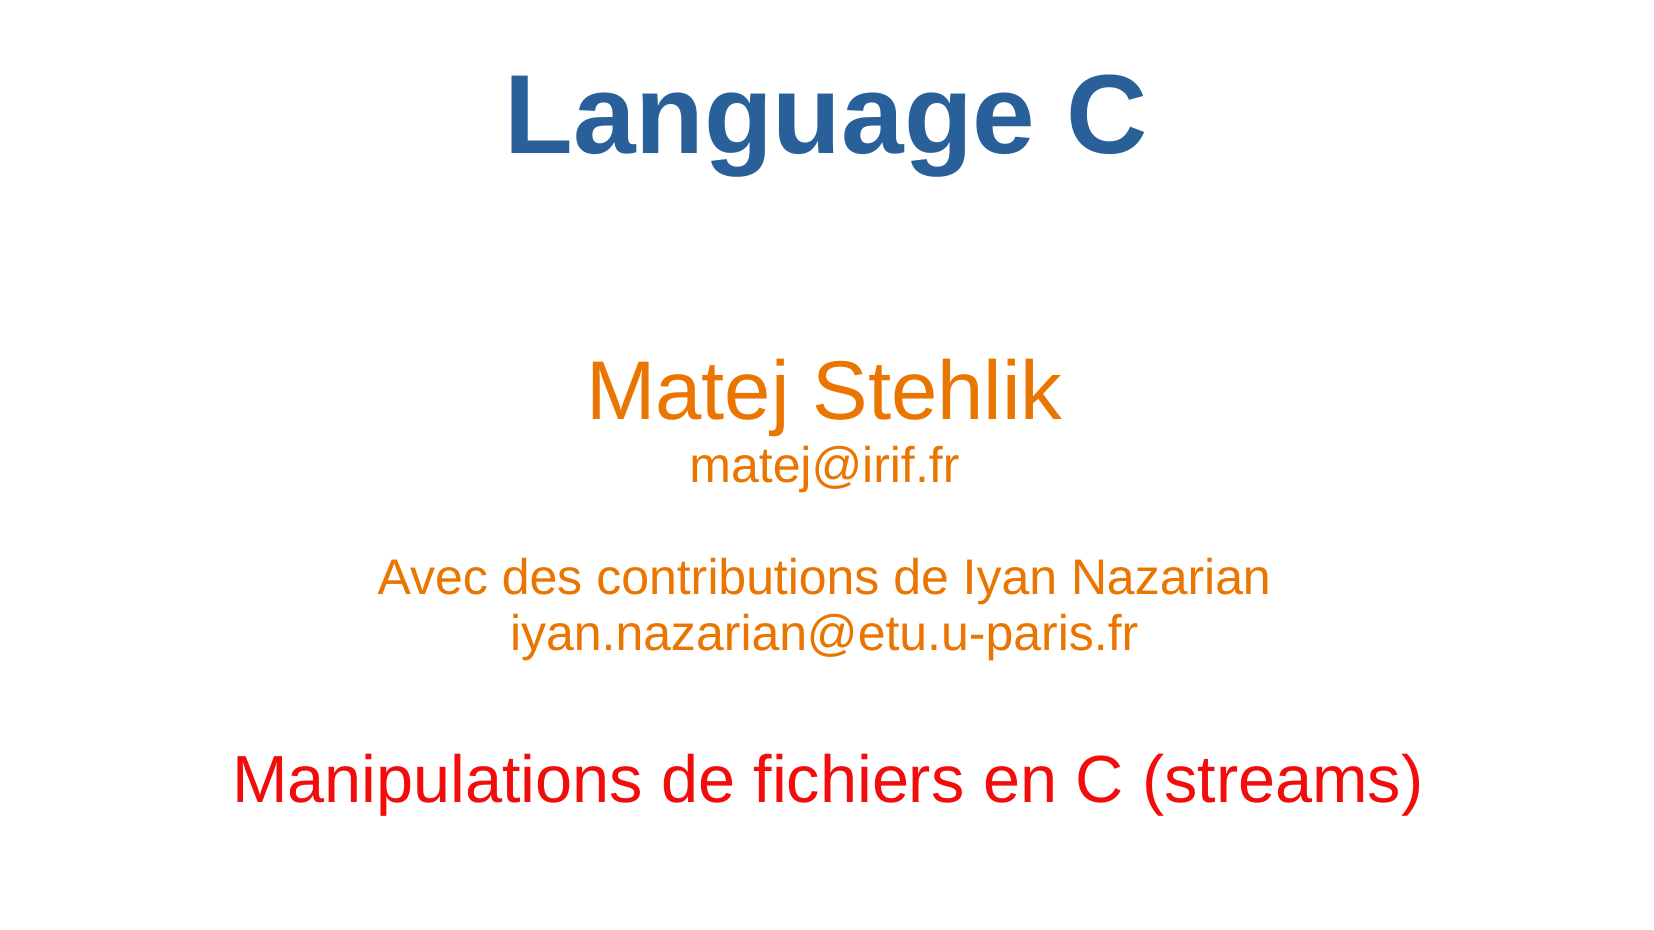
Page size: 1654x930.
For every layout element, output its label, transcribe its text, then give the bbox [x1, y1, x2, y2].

list Manipulations de fichiers en C (streams) [157, 637, 1500, 907]
text_box Matej Stehlik matej@irif.fr Avec des contributions de Iyan Nazarian iyan.nazarian@etu.u-paris.fr [299, 337, 1350, 669]
title Language C [82, 37, 1571, 193]
